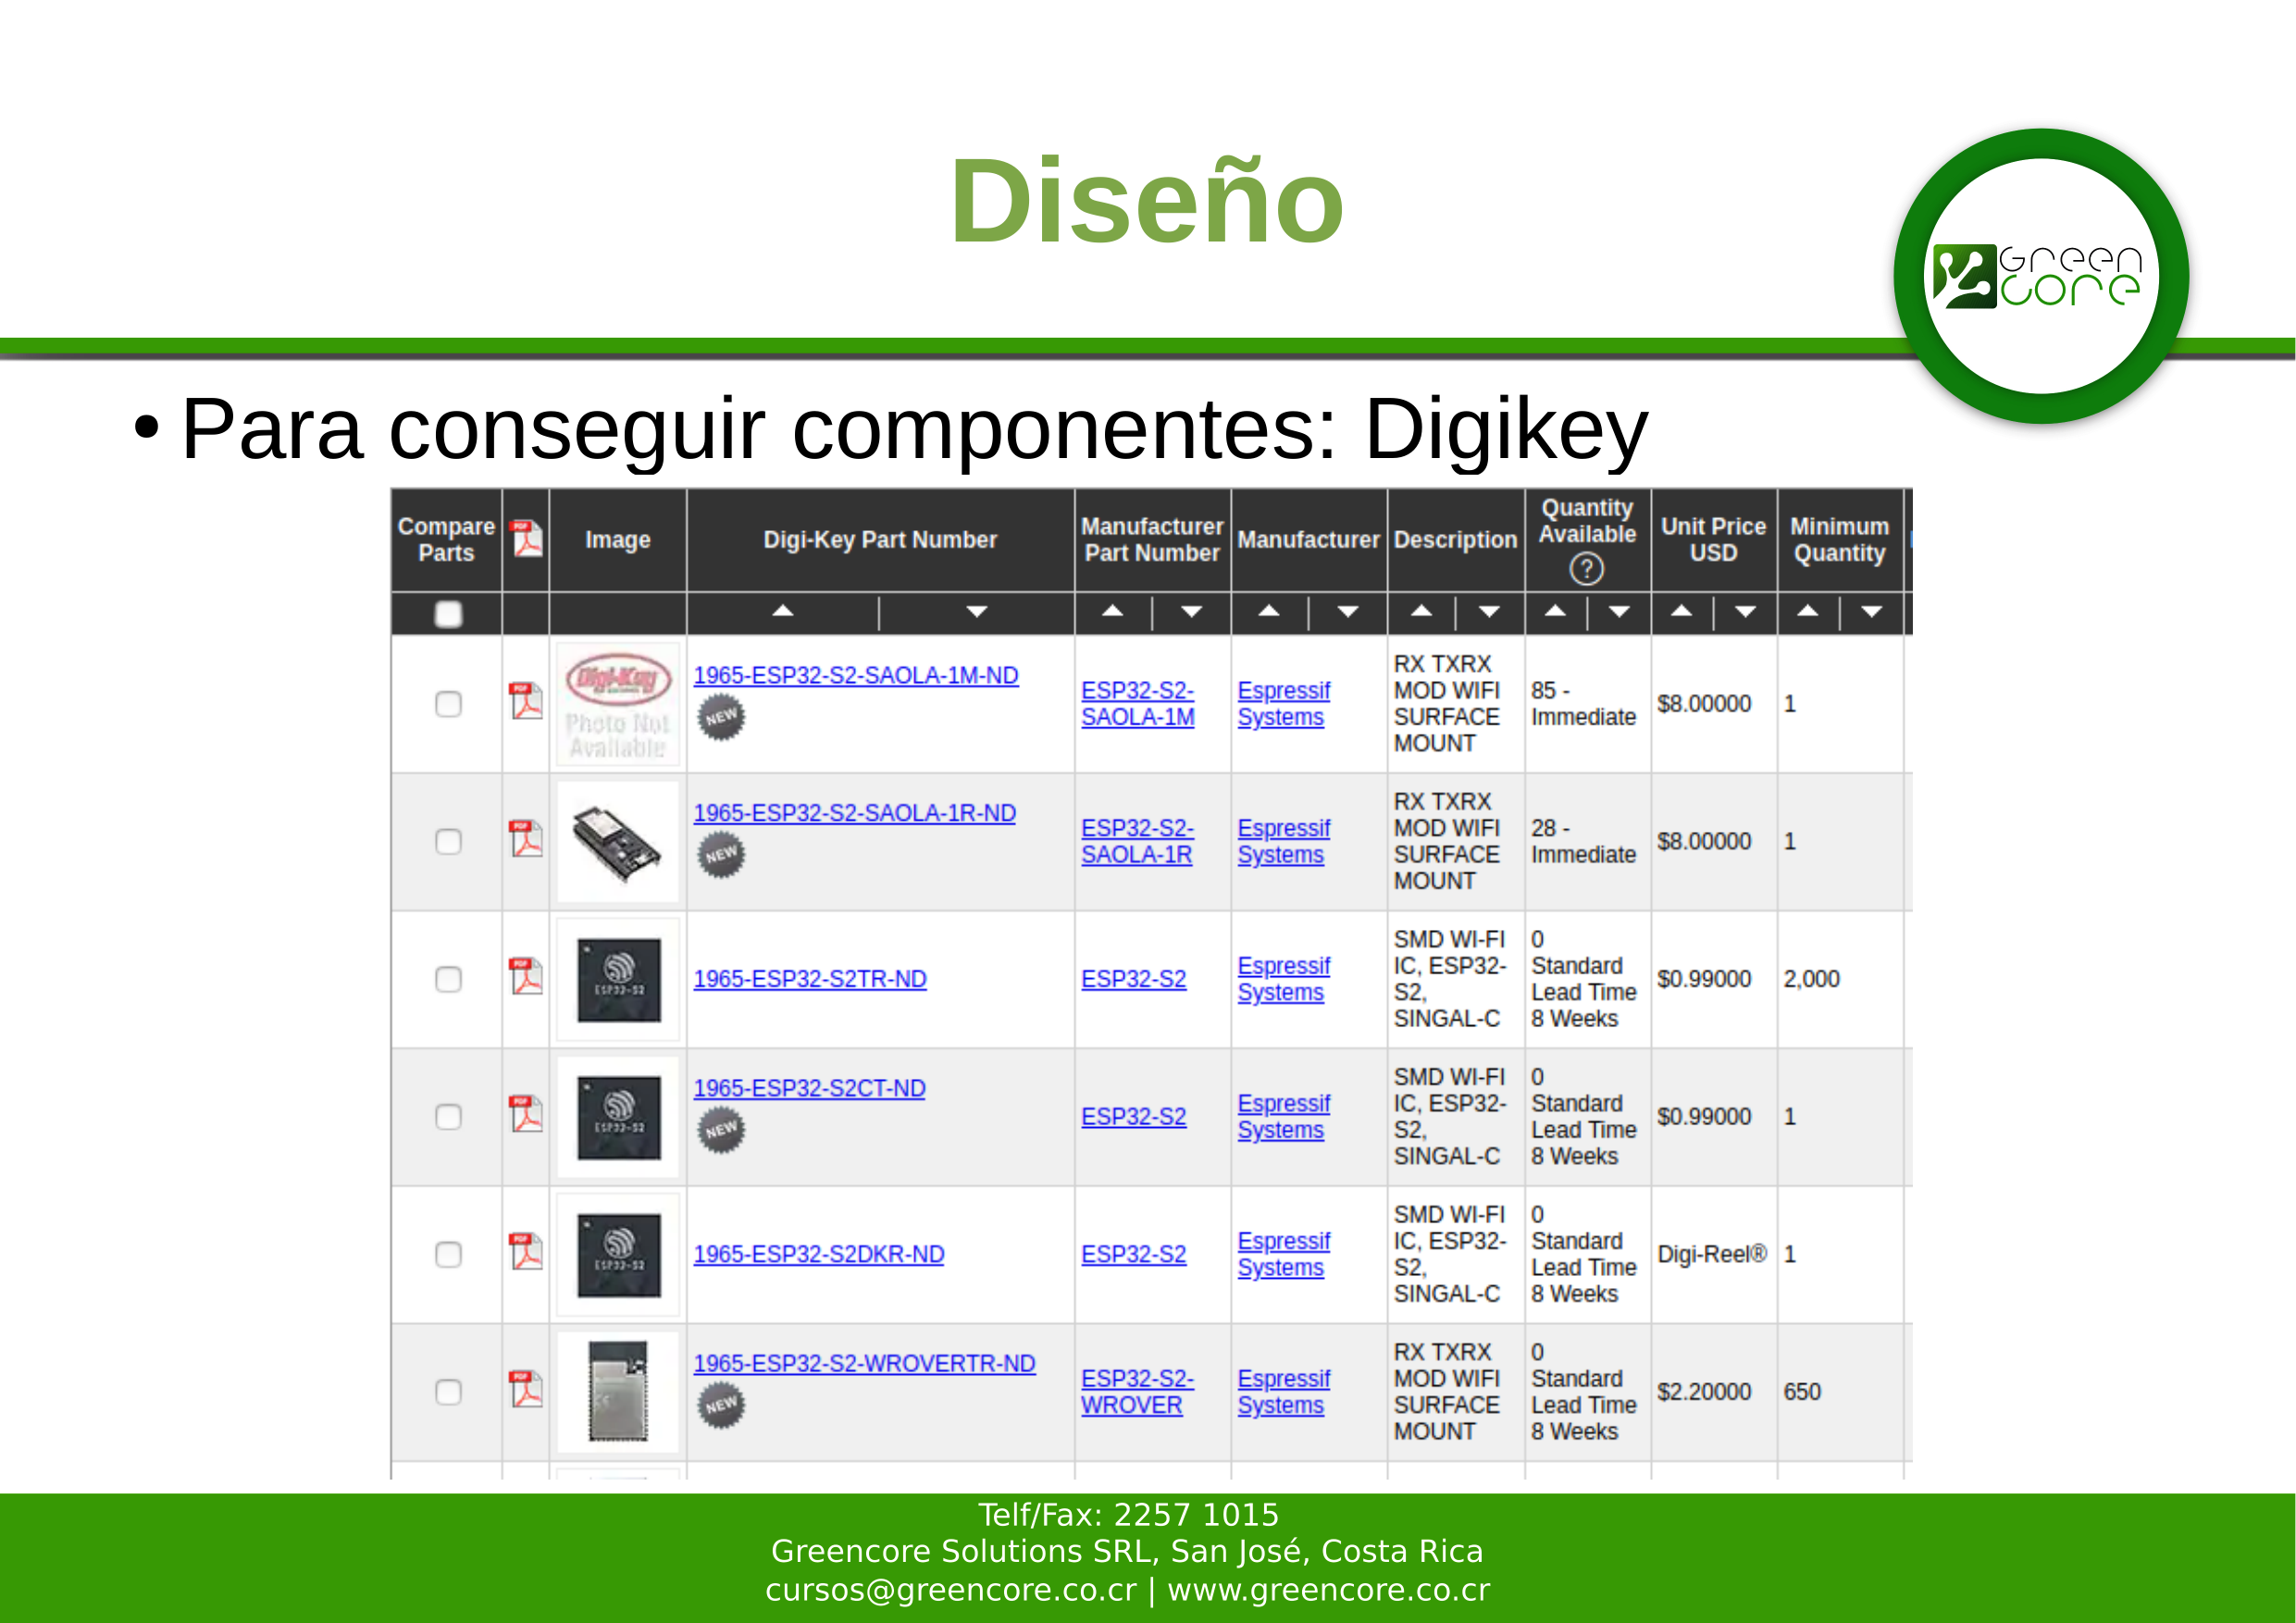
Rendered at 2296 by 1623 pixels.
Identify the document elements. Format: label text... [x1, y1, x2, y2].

list Para conseguir componentes: Digikey [115, 379, 2181, 1489]
picture [0, 0, 2296, 1623]
title Diseño [115, 64, 2181, 336]
